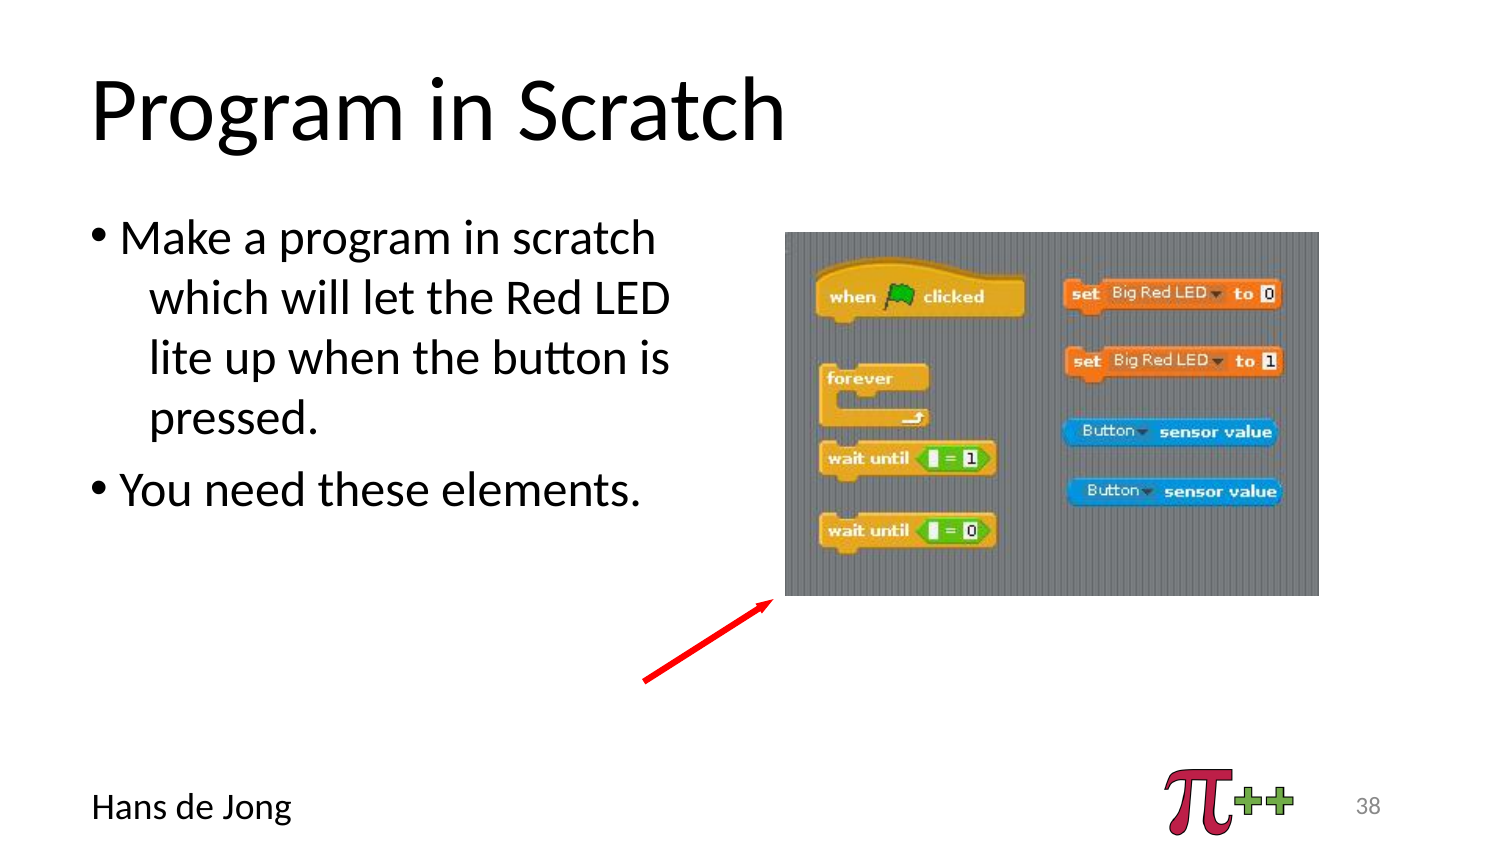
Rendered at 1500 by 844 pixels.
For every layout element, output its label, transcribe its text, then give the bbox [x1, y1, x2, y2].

picture [785, 232, 1319, 596]
title Program in Scratch [75, 33, 1426, 175]
list Make a program in scratch which will let the Red LED lite up when the button is pressed. You need these elements. [75, 196, 739, 754]
text_box 38 [1340, 782, 1426, 827]
